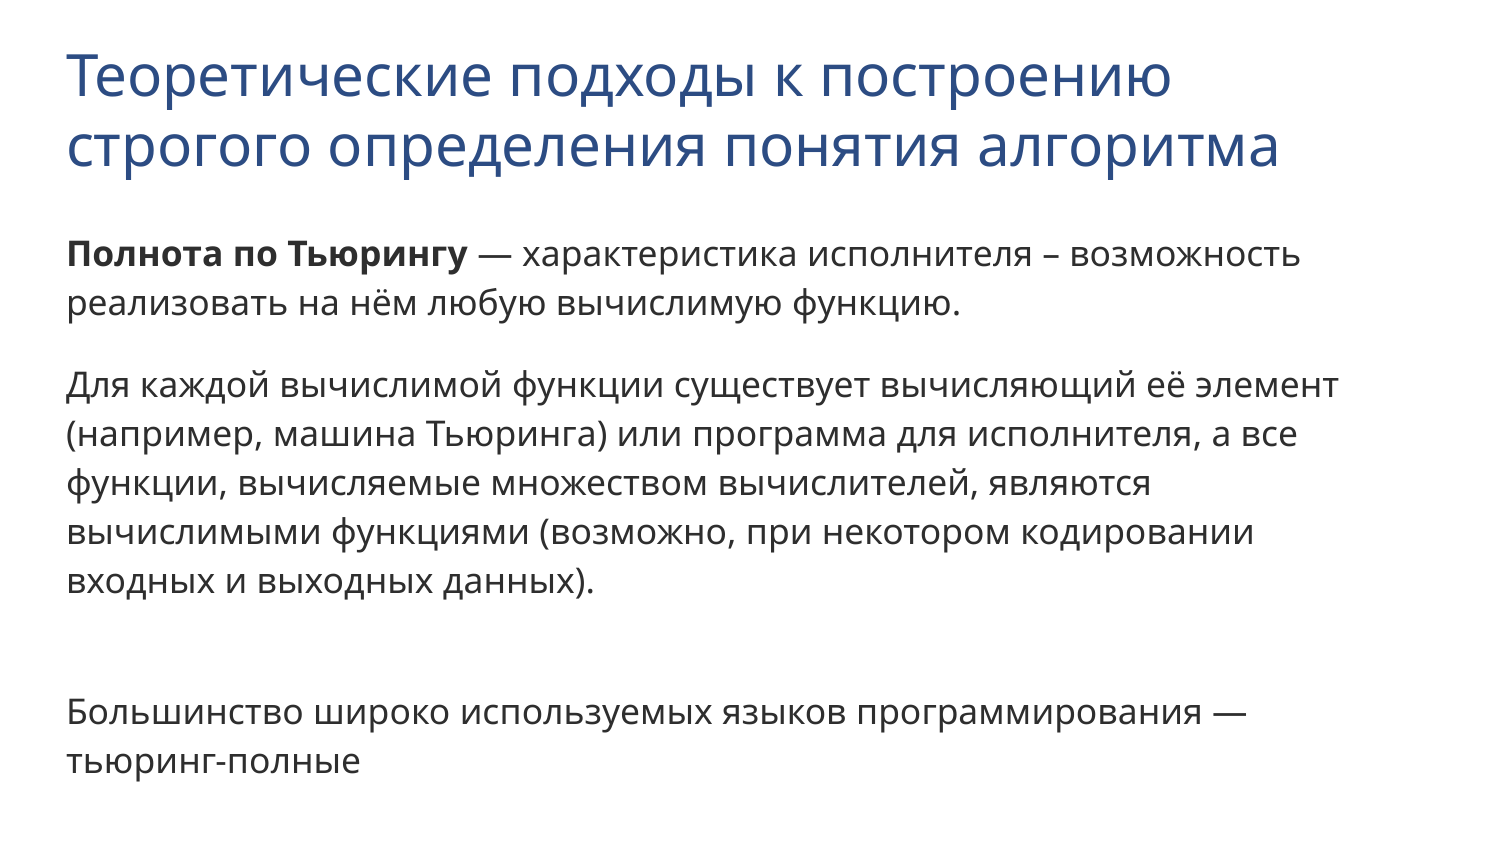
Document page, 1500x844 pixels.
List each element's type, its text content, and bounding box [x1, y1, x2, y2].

title Теоретические подходы к построению строгого определения понятия алгоритма [51, 23, 1449, 185]
list Полнота по Тьюрингу — характеристика исполнителя – возможность реализовать на нём любую вычислимую функцию. Для каждой вычислимой функции существует вычисляющий её элемент (например, машина Тьюринга) или программа для исполнителя, а все функции, вычисляемые множеством вычислителей, являются вычислимыми функциями (возможно, при некотором кодировании входных и выходных данных). Большинство широко используемых языков программирования — тьюринг-полные [51, 209, 1380, 762]
